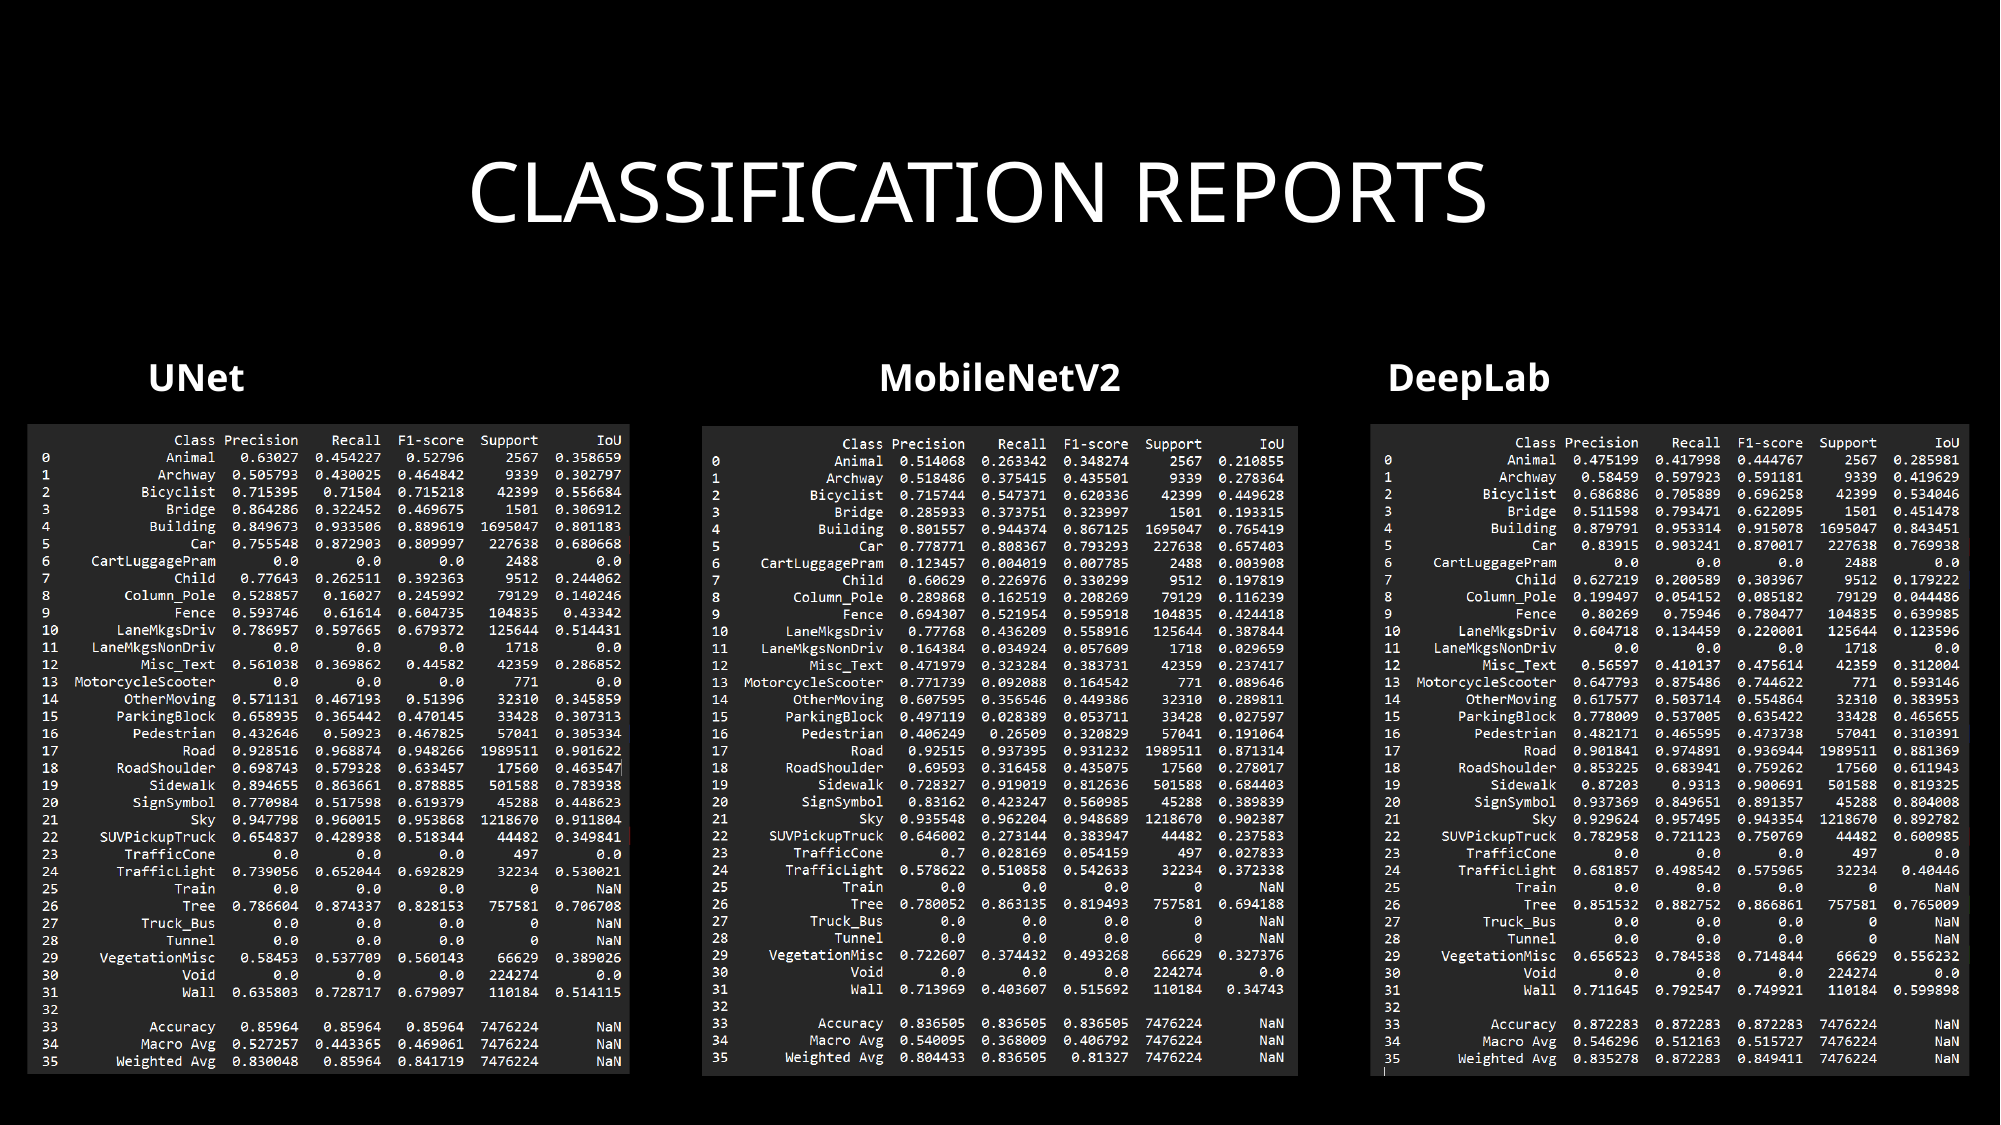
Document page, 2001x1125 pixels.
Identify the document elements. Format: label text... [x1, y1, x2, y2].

text_box UNet [132, 346, 628, 407]
picture [27, 424, 630, 1074]
text_box MobileNetV2 [752, 346, 1248, 407]
title Classification reports [452, 88, 1866, 302]
picture [1370, 424, 1970, 1076]
text_box DeepLab [1372, 346, 1868, 407]
picture [702, 427, 1298, 1076]
